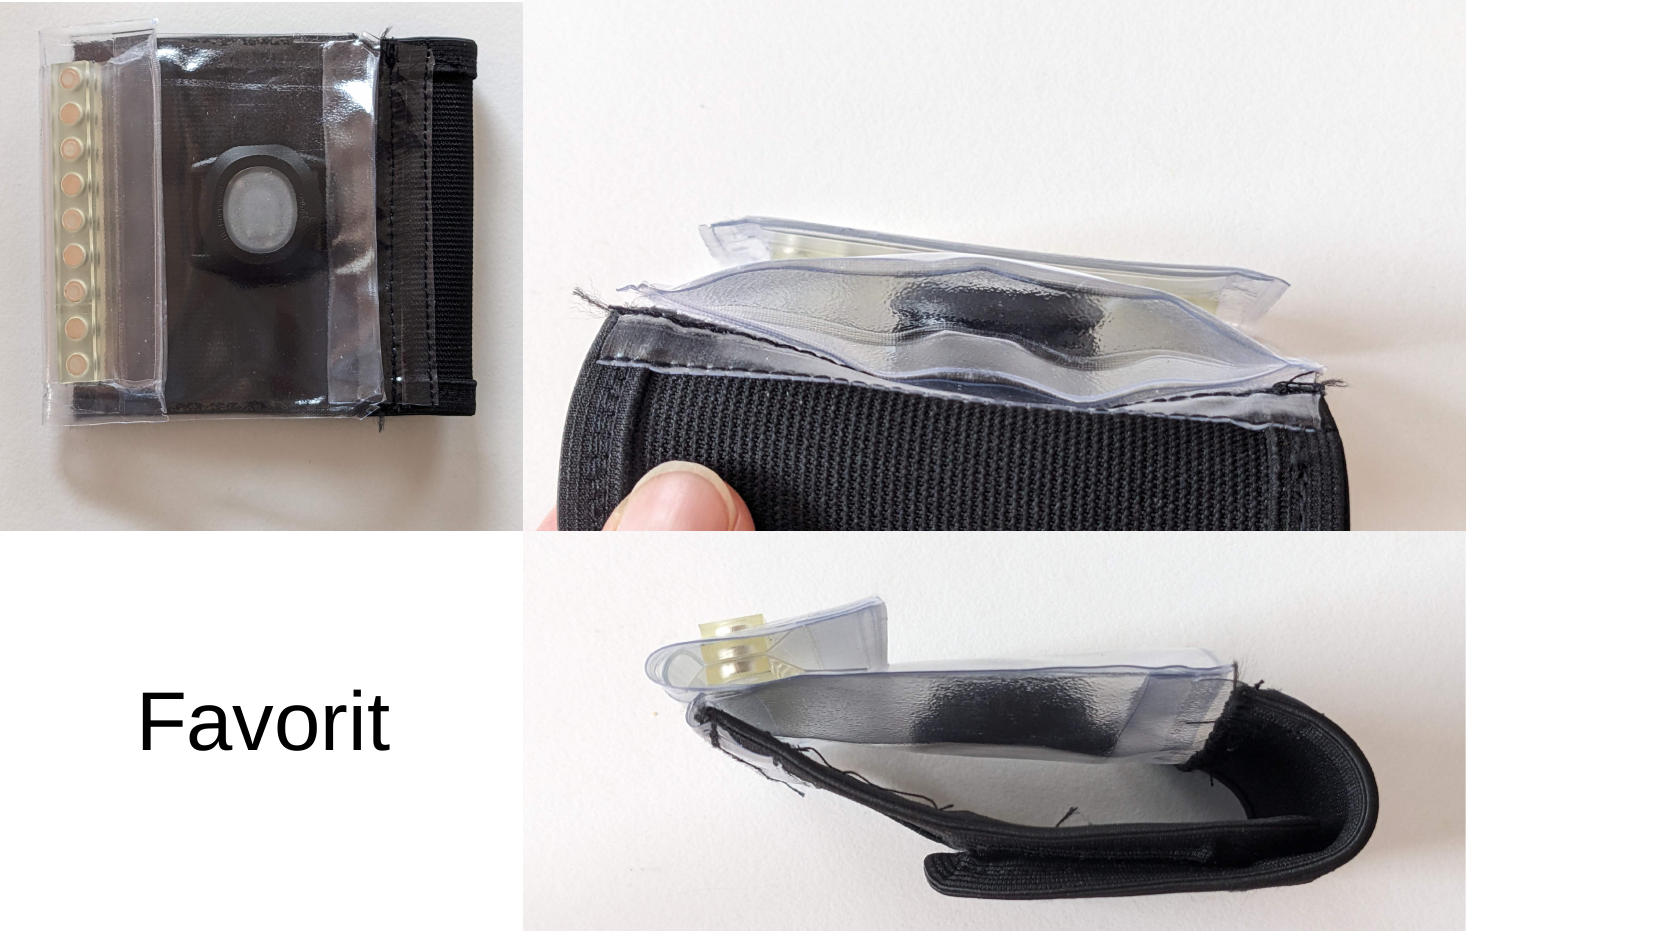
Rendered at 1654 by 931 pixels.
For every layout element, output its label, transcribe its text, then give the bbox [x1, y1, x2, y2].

text_box Favorit [121, 667, 406, 776]
picture [0, 0, 1466, 931]
